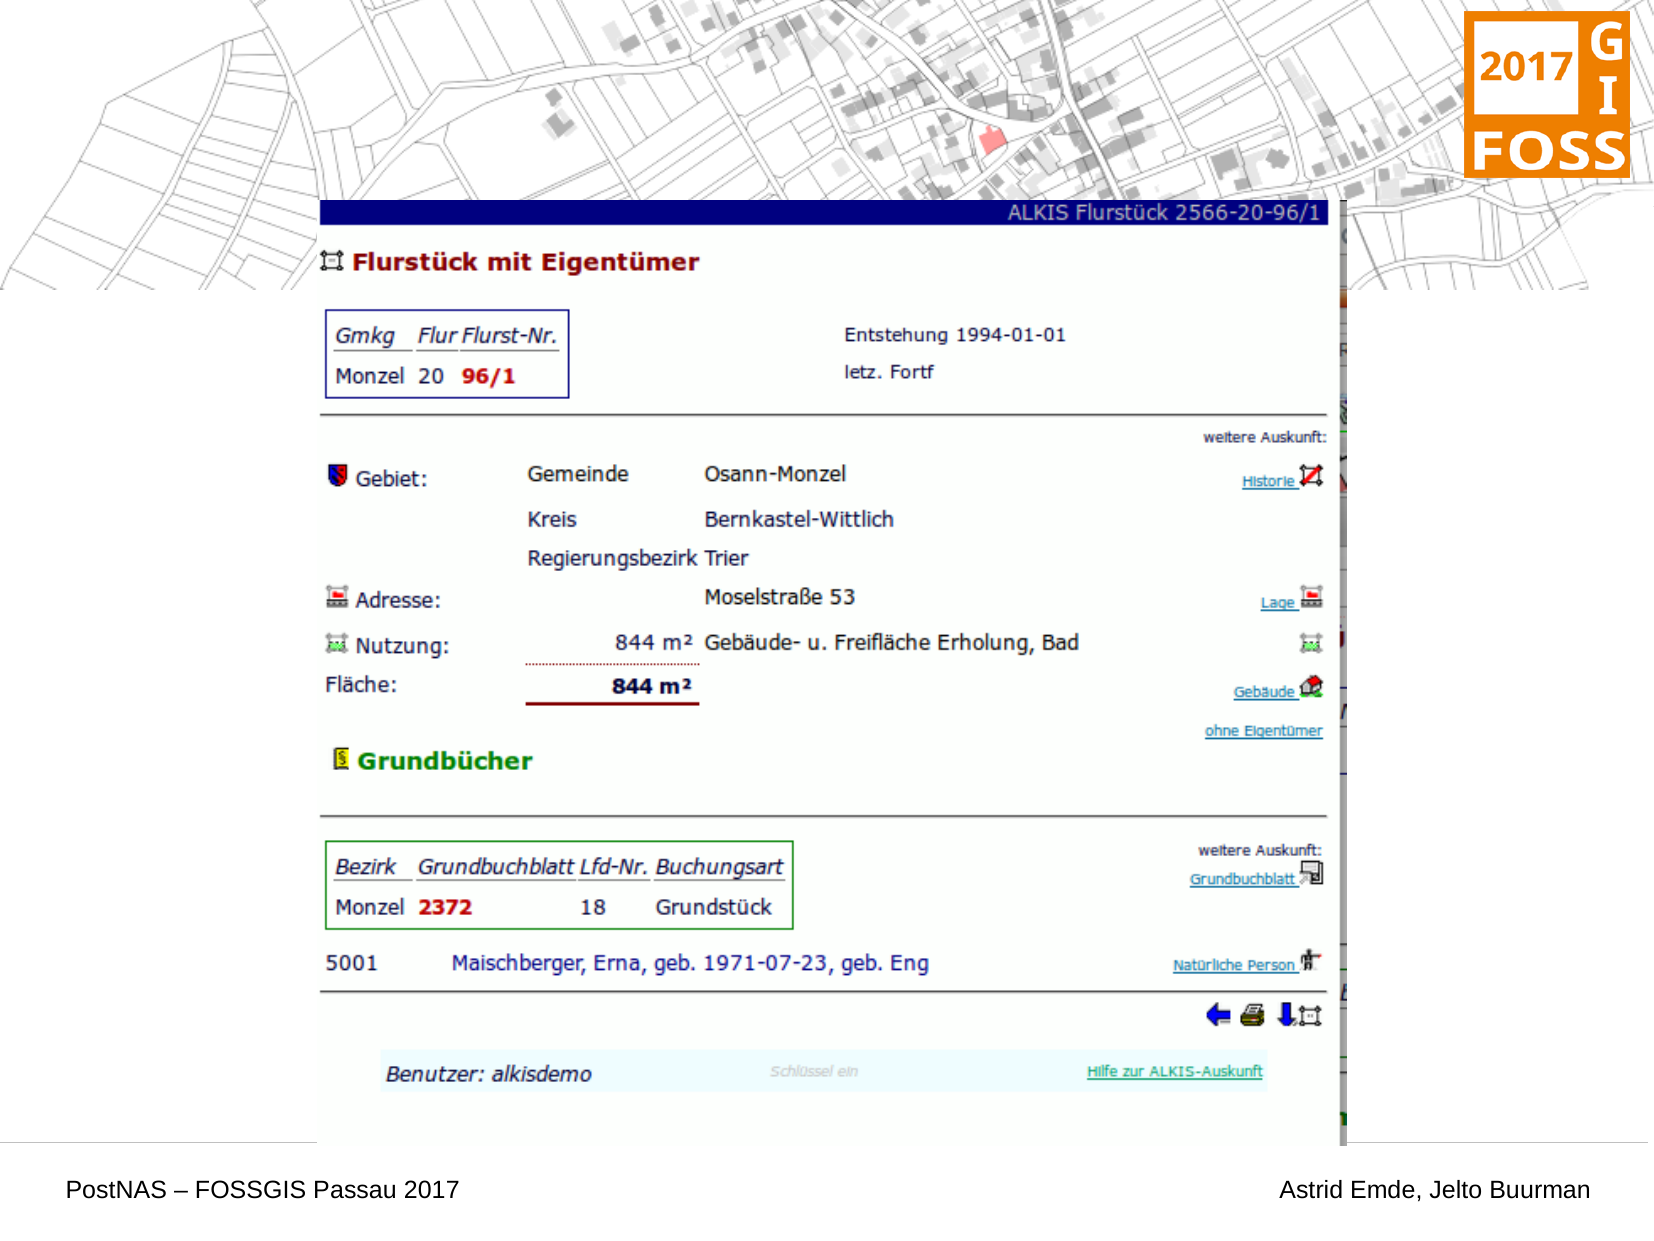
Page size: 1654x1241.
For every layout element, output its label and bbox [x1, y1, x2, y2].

picture [1464, 11, 1630, 178]
picture [317, 200, 1347, 1146]
